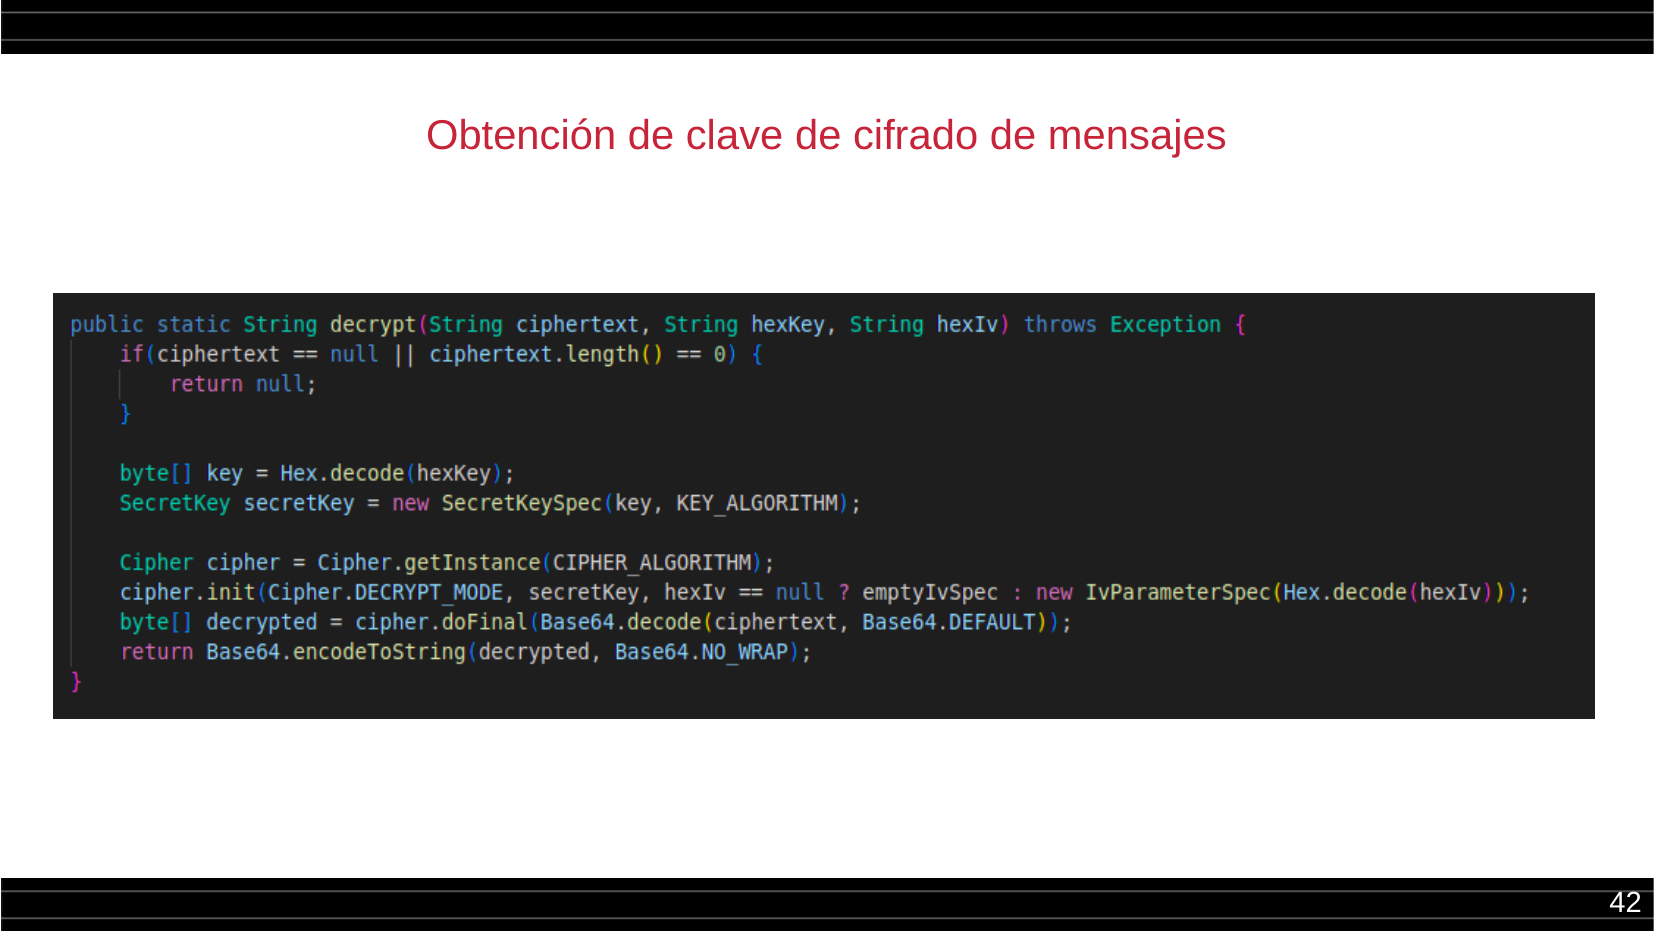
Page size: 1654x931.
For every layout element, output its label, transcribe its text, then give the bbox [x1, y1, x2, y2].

picture [53, 293, 1595, 719]
title Obtención de clave de cifrado de mensajes [82, 92, 1571, 178]
picture [1, 878, 1654, 931]
picture [1, 0, 1654, 54]
